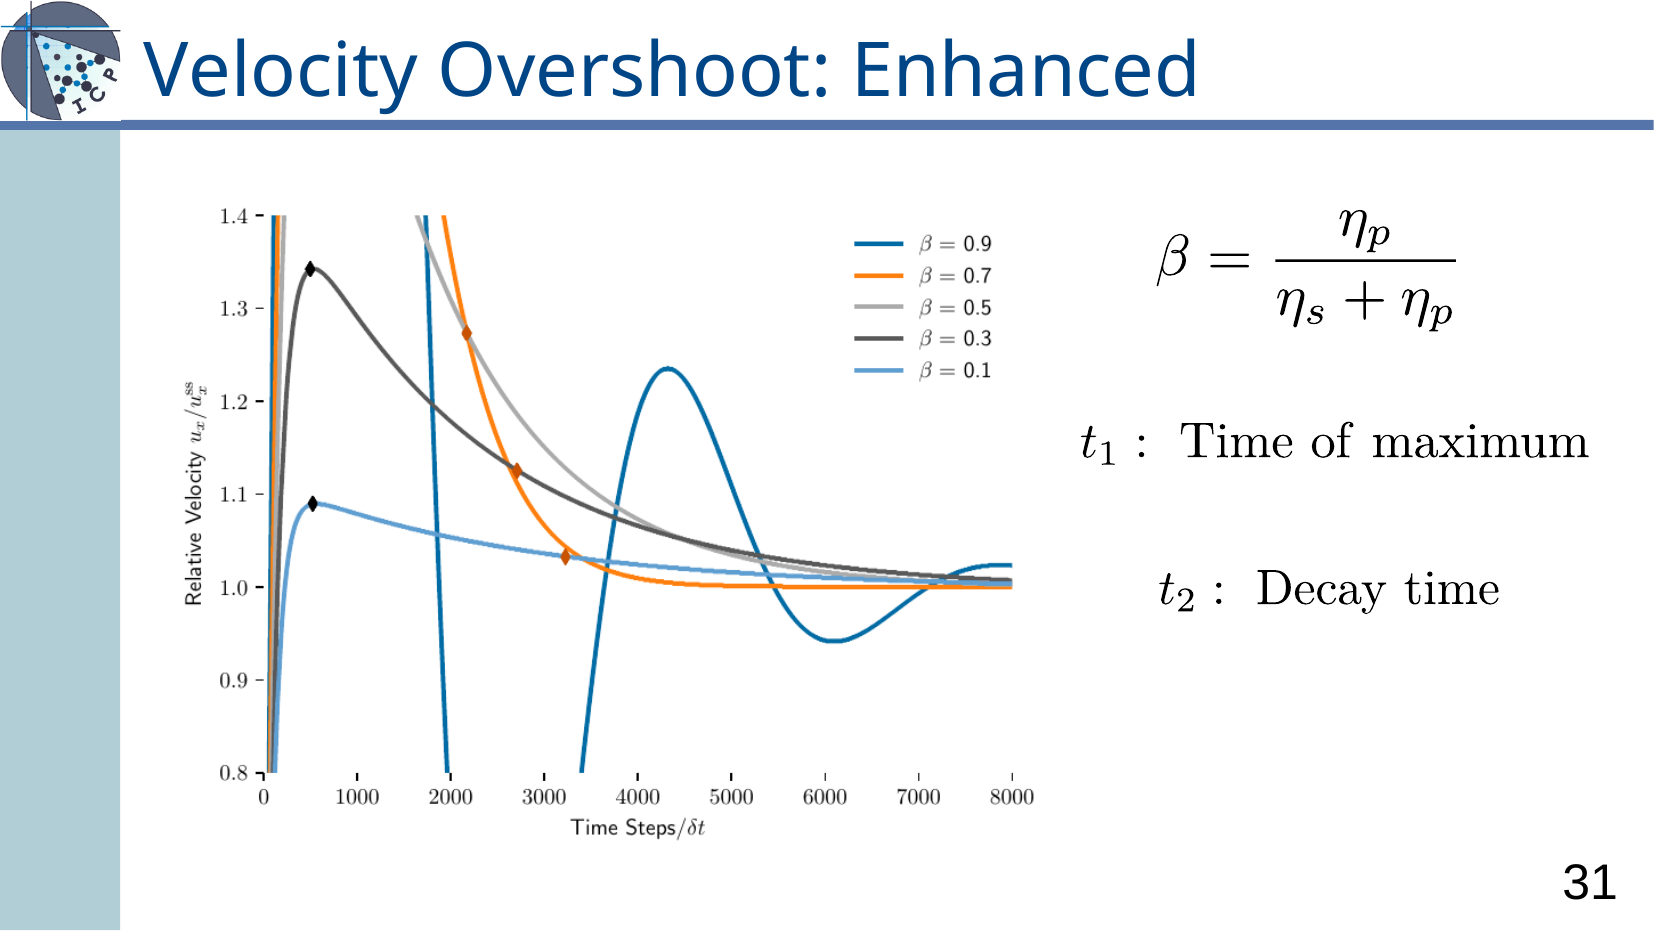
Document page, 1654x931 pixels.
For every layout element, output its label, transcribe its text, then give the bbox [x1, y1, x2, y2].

text_box [1158, 569, 1501, 615]
picture [0, 0, 121, 121]
text_box [1155, 209, 1456, 332]
picture [177, 170, 1076, 854]
text_box [1079, 421, 1591, 465]
title Velocity Overshoot: Enhanced [135, 0, 1636, 121]
